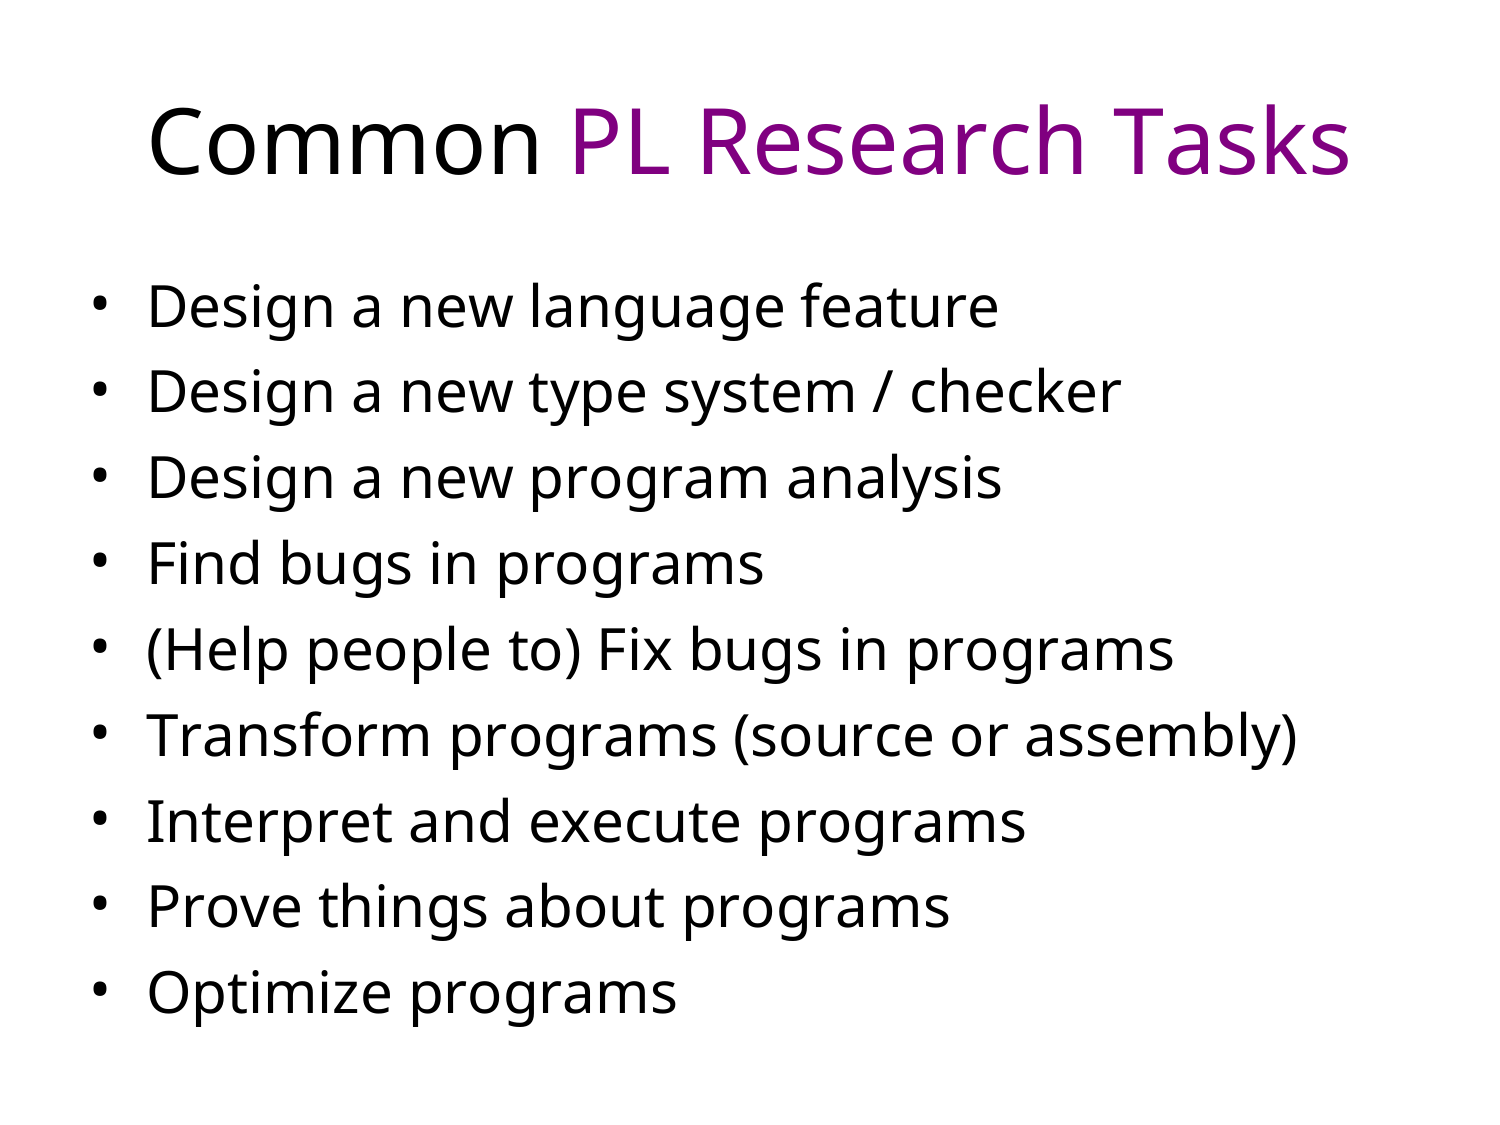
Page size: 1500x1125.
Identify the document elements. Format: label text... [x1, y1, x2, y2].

list Design a new language feature Design a new type system / checker Design a new program analysis Find bugs in programs (Help people to) Fix bugs in programs Transform programs (source or assembly) Interpret and execute programs Prove things about programs Optimize programs [75, 262, 1426, 1006]
title Common PL Research Tasks [75, 45, 1426, 233]
